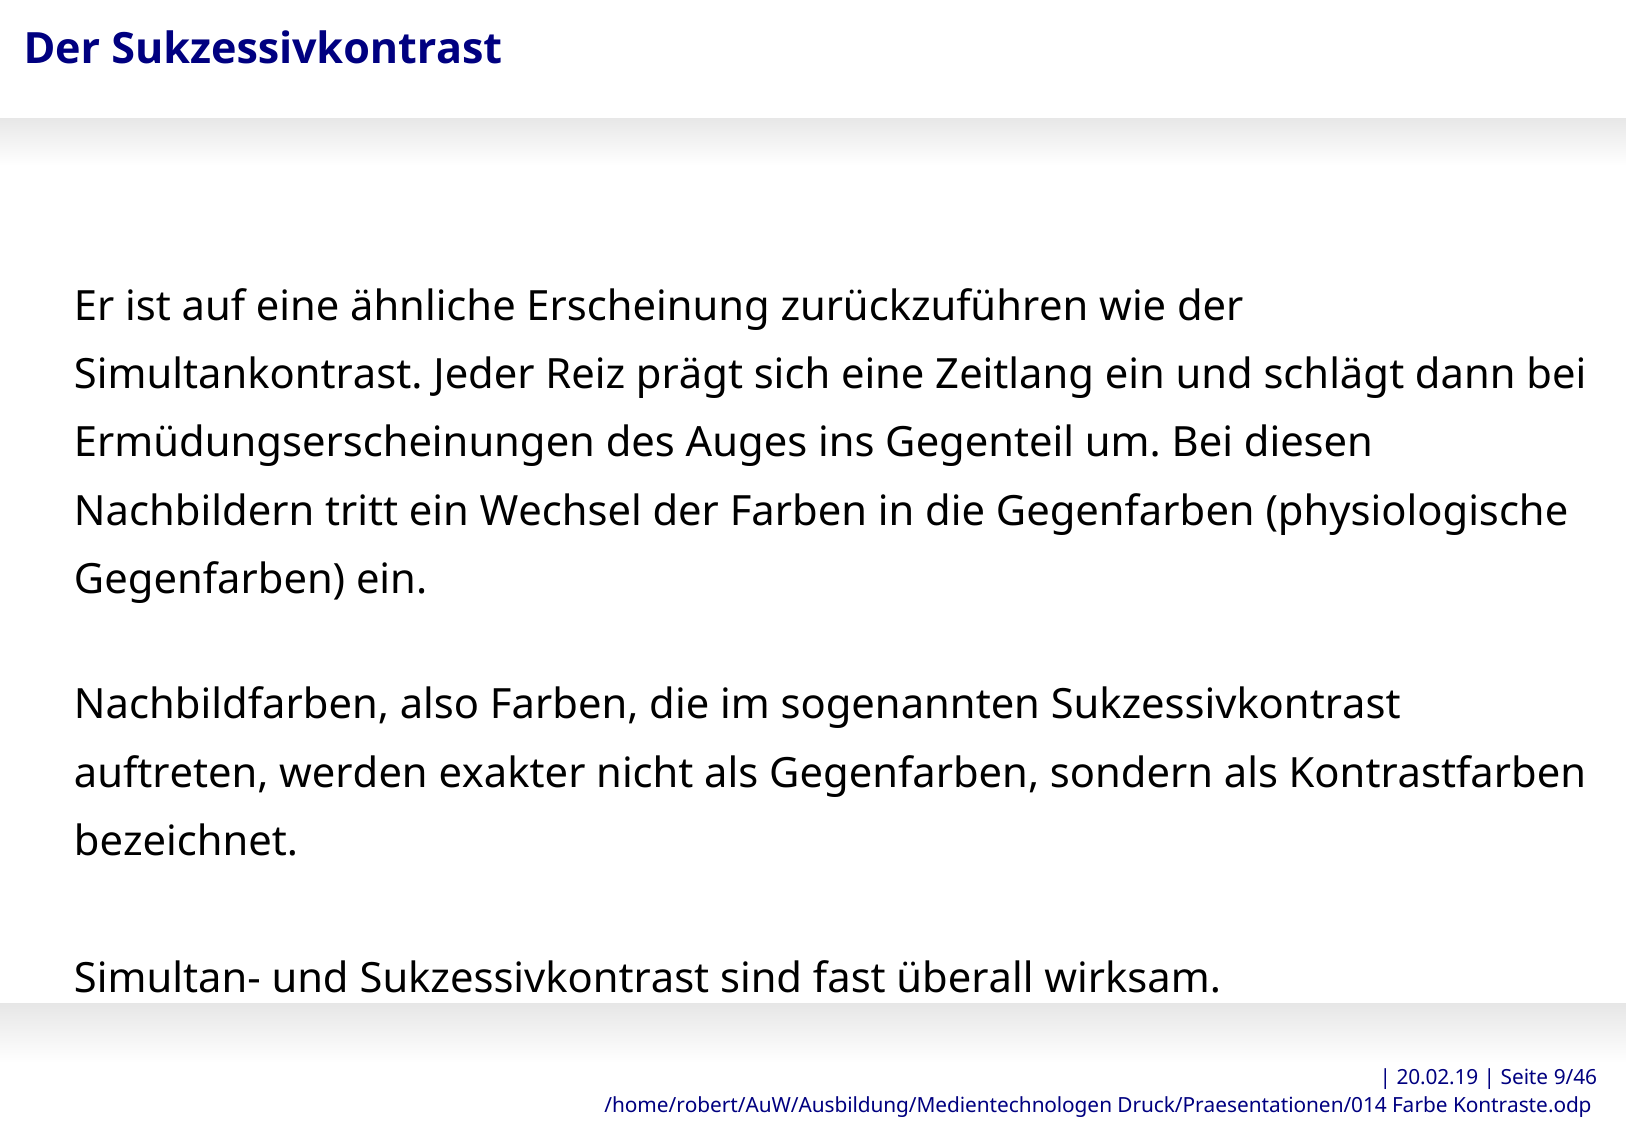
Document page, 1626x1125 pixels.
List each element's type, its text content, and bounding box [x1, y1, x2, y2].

title Der Sukzessivkontrast [23, 5, 1600, 154]
list Er ist auf eine ähnliche Erscheinung zurückzuführen wie der Simultankontrast. Jeder Reiz prägt sich eine Zeitlang ein und schlägt dann bei Ermüdungserscheinungen des Auges ins Gegenteil um. Bei diesen Nachbildern tritt ein Wechsel der Farben in die Gegenfarben (physiologische Gegenfarben) ein. Nachbildfarben, also Farben, die im sogenannten Sukzessivkontrast auftreten, werden exakter nicht als Gegenfarben, sondern als Kontrastfarben bezeichnet. Simultan- und Sukzessivkontrast sind fast überall wirksam. [27, 263, 1592, 995]
